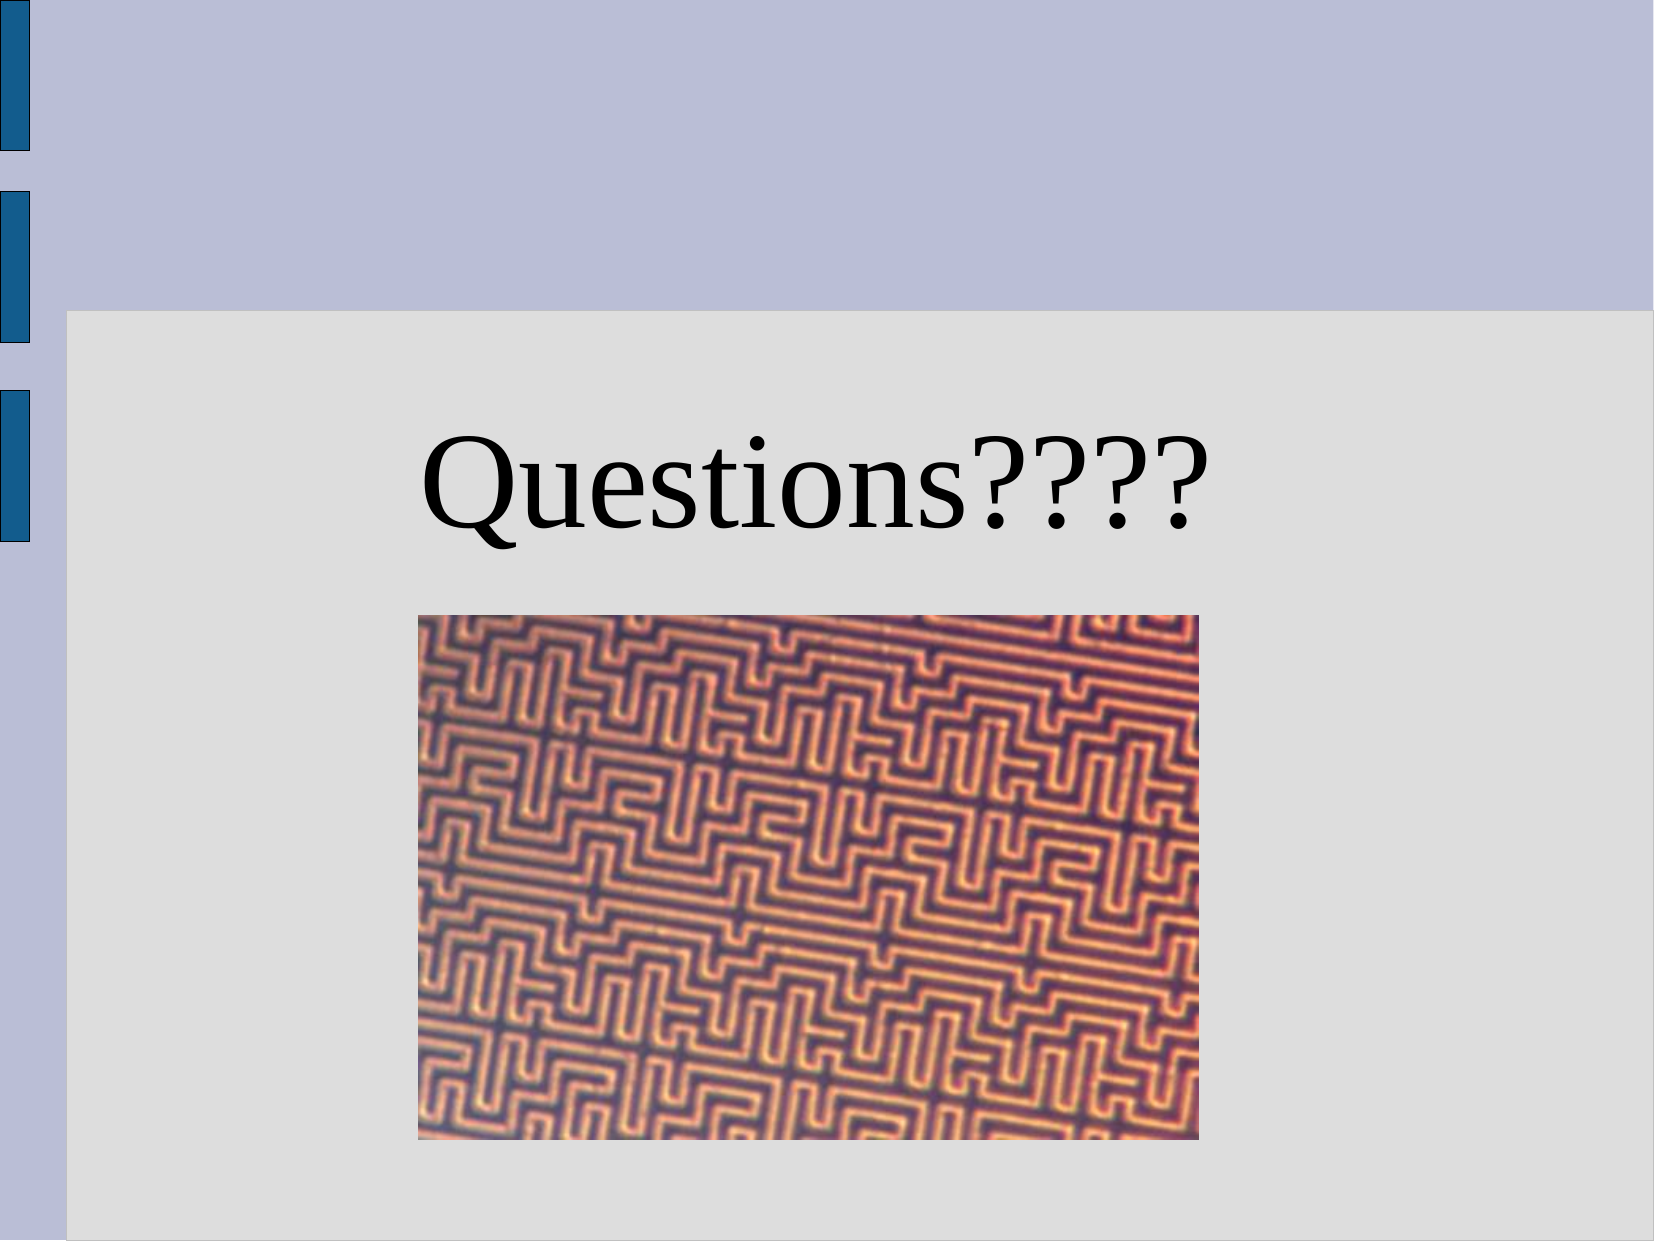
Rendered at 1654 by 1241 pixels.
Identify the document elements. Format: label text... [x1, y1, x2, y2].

picture [418, 615, 1199, 1140]
subtitle Questions???? [110, 90, 1523, 873]
